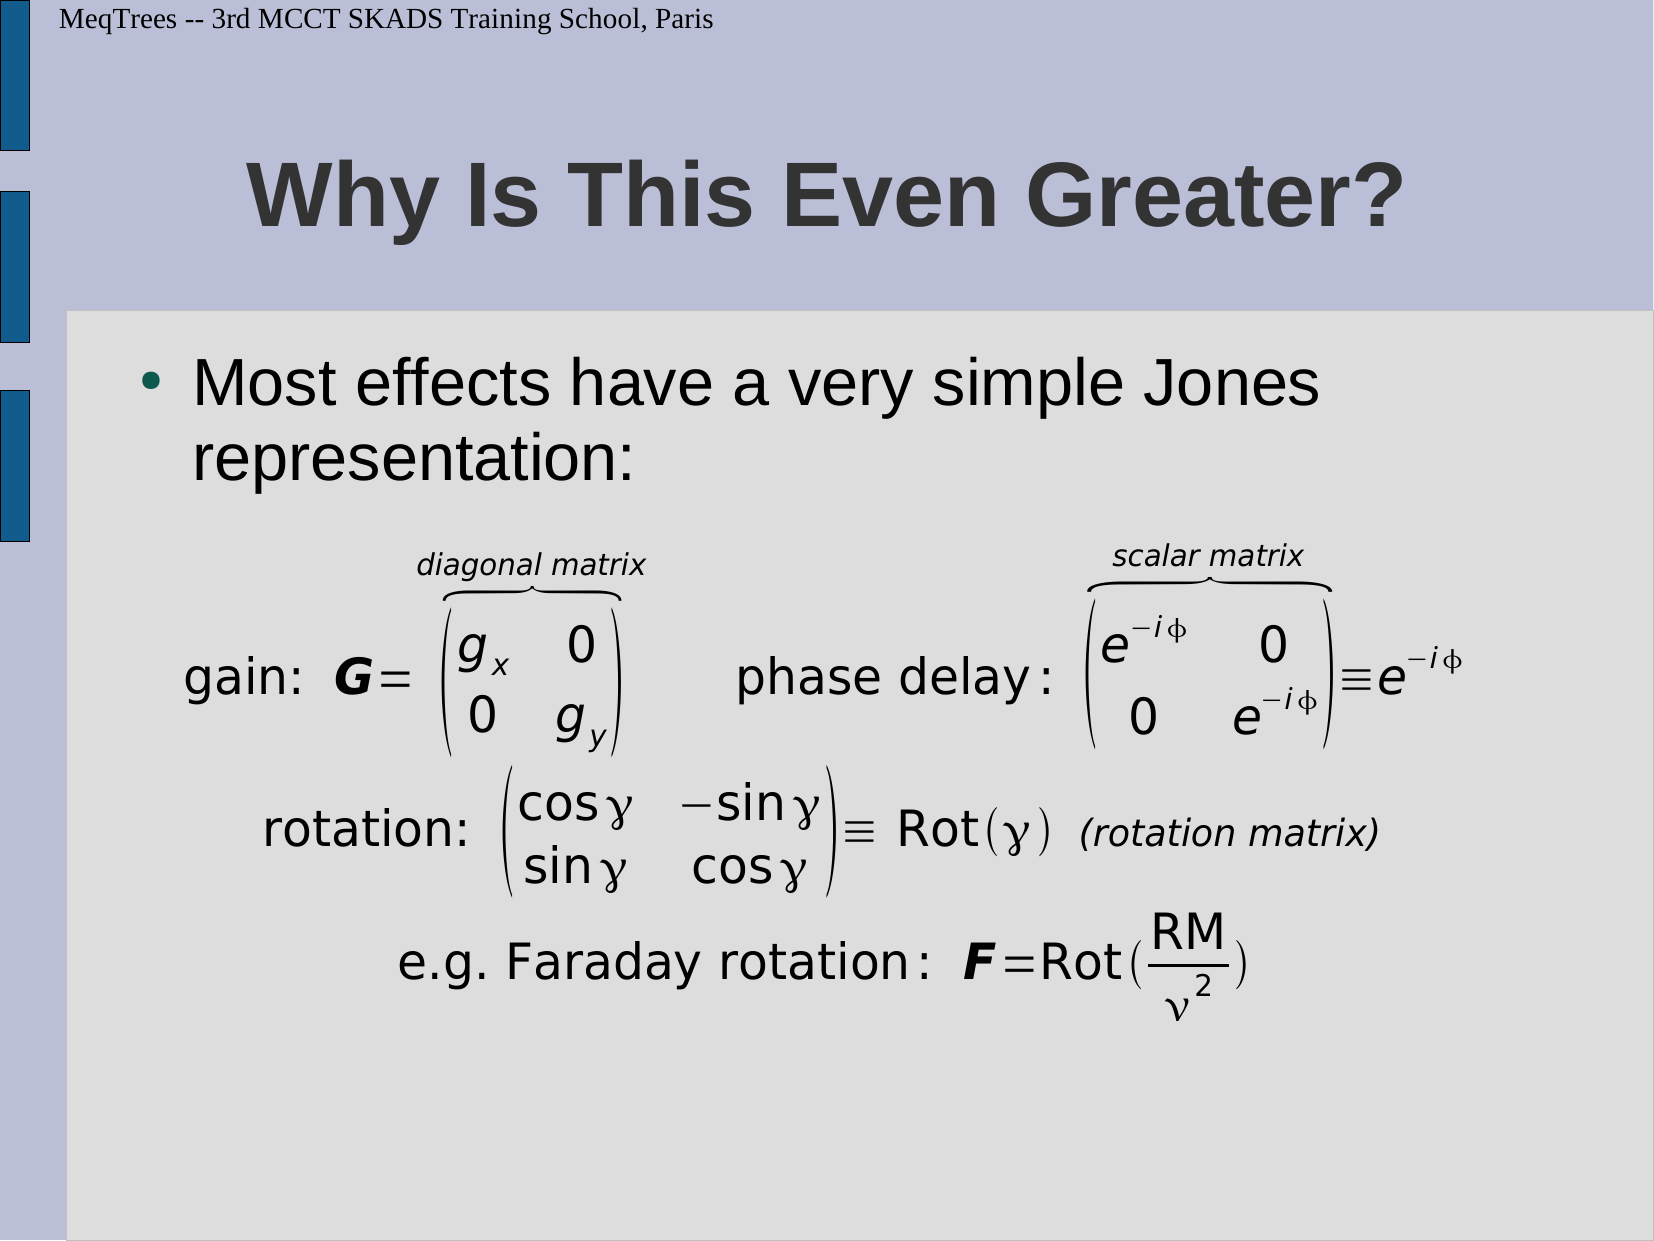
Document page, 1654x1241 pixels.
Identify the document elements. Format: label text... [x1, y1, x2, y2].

list Most effects have a very simple Jones representation: [121, 344, 1534, 562]
title Why Is This Even Greater? [121, 91, 1534, 299]
chart [177, 538, 1470, 1093]
